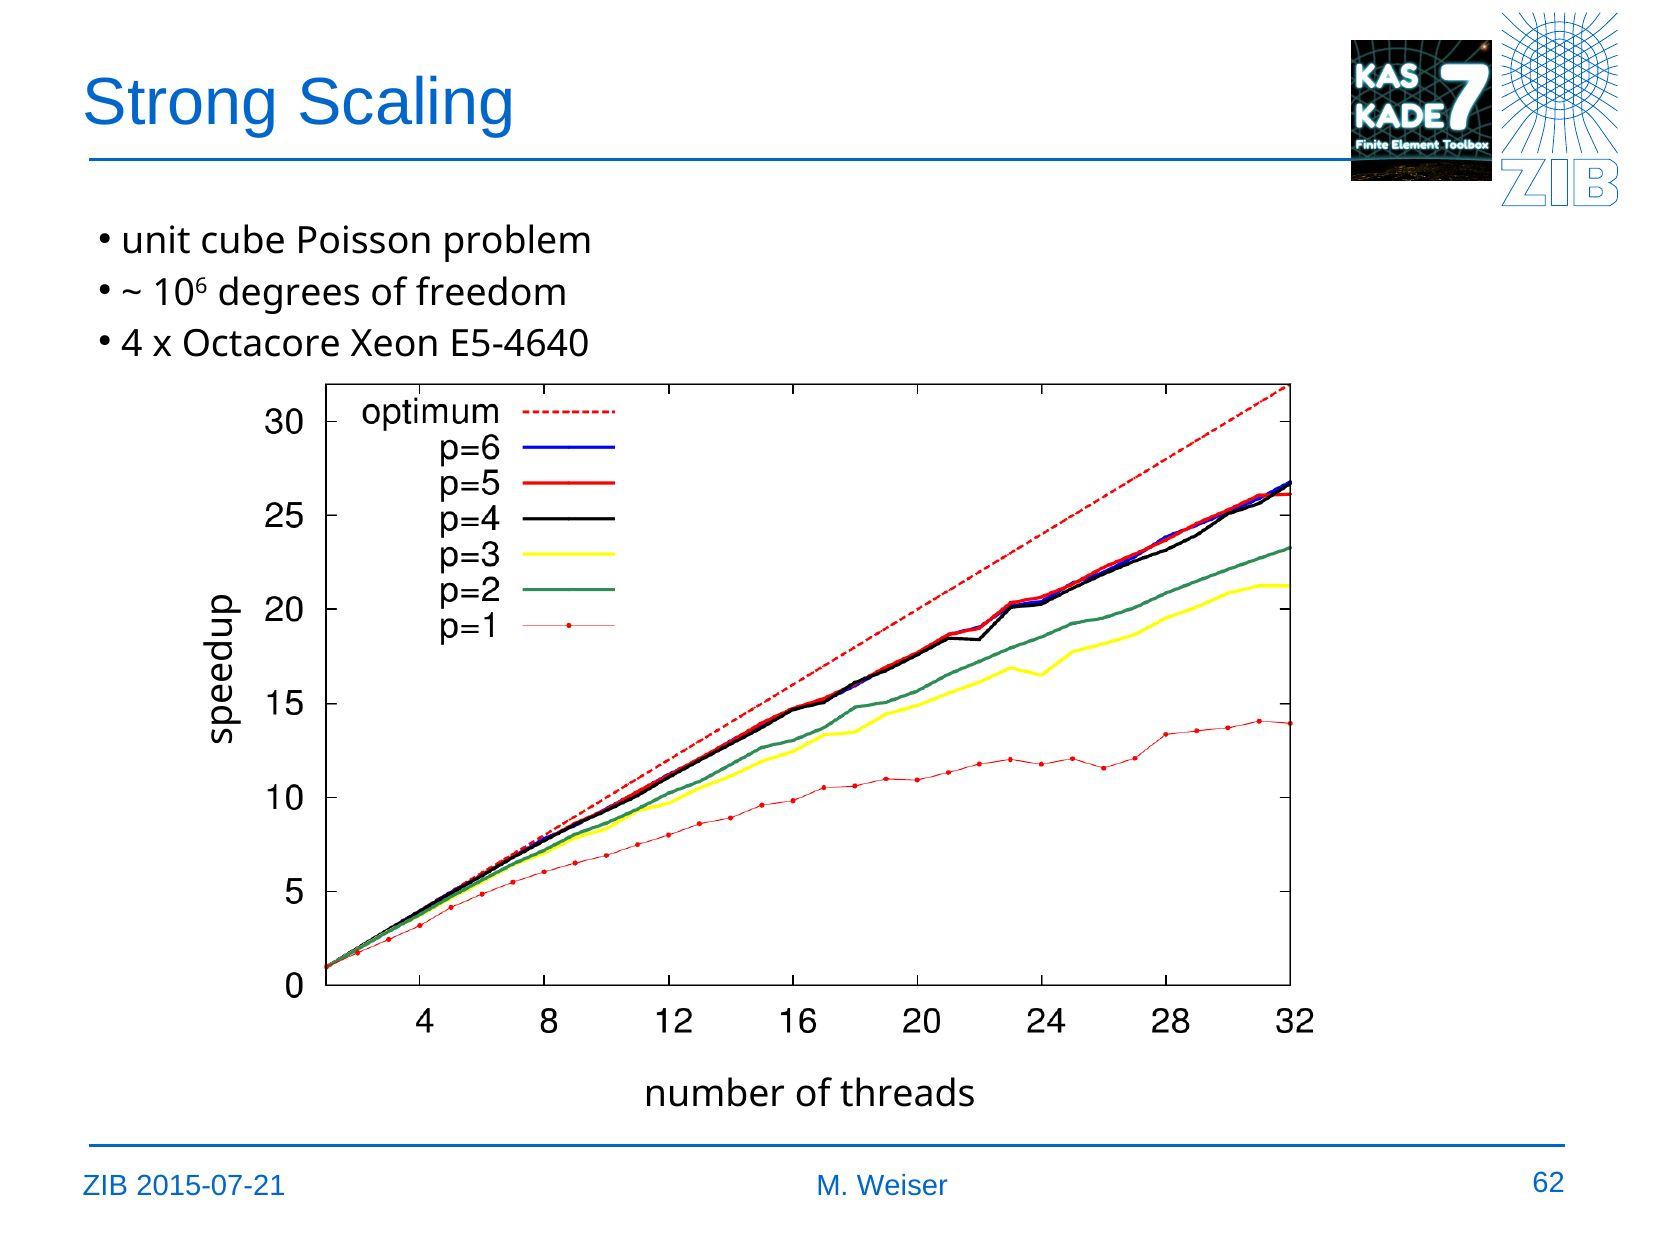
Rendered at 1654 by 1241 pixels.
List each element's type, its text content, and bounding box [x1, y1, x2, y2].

title Strong Scaling [82, 64, 1359, 139]
picture [1351, 40, 1492, 181]
text_box speedup [184, 586, 244, 761]
text_box number of threads [629, 1058, 976, 1118]
picture [249, 366, 1327, 1043]
text_box unit cube Poisson problem ~ 106 degrees of freedom 4 x Octacore Xeon E5-4640 [83, 206, 588, 355]
